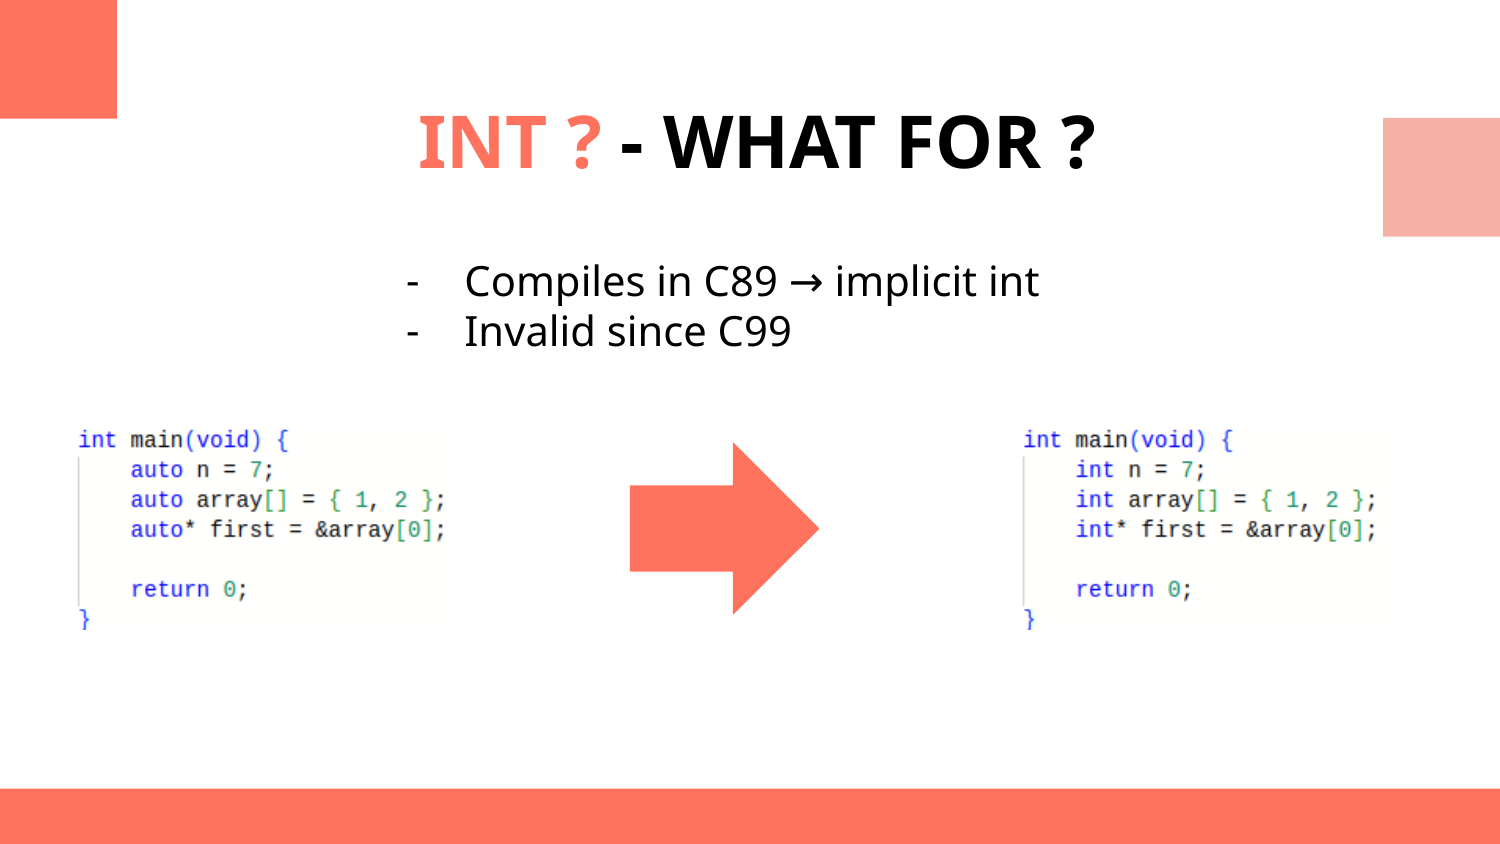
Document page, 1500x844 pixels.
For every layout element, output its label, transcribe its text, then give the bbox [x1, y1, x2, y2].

picture [75, 427, 455, 630]
text_box Compiles in C89 → implicit int Invalid since C99 [374, 239, 1126, 365]
title INT ? - WHAT FOR ? [105, 102, 1410, 177]
text_box [630, 443, 819, 614]
picture [1020, 427, 1399, 630]
